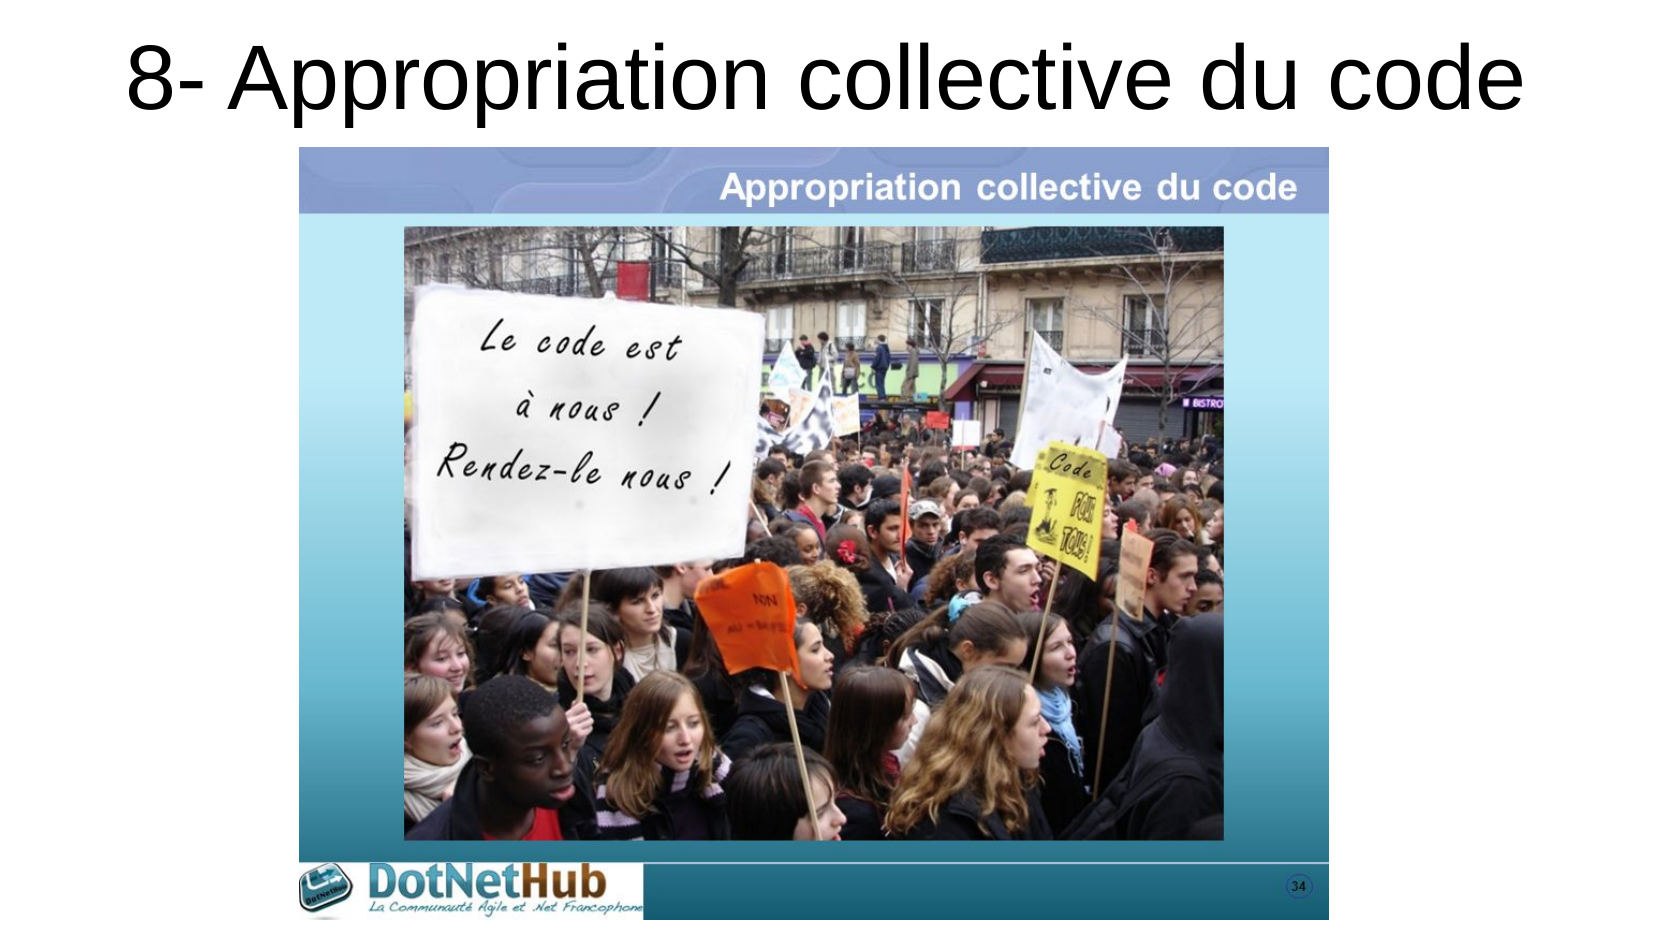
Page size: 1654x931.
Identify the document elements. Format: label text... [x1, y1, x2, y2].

picture [299, 147, 1329, 920]
title 8- Appropriation collective du code [82, 26, 1571, 129]
